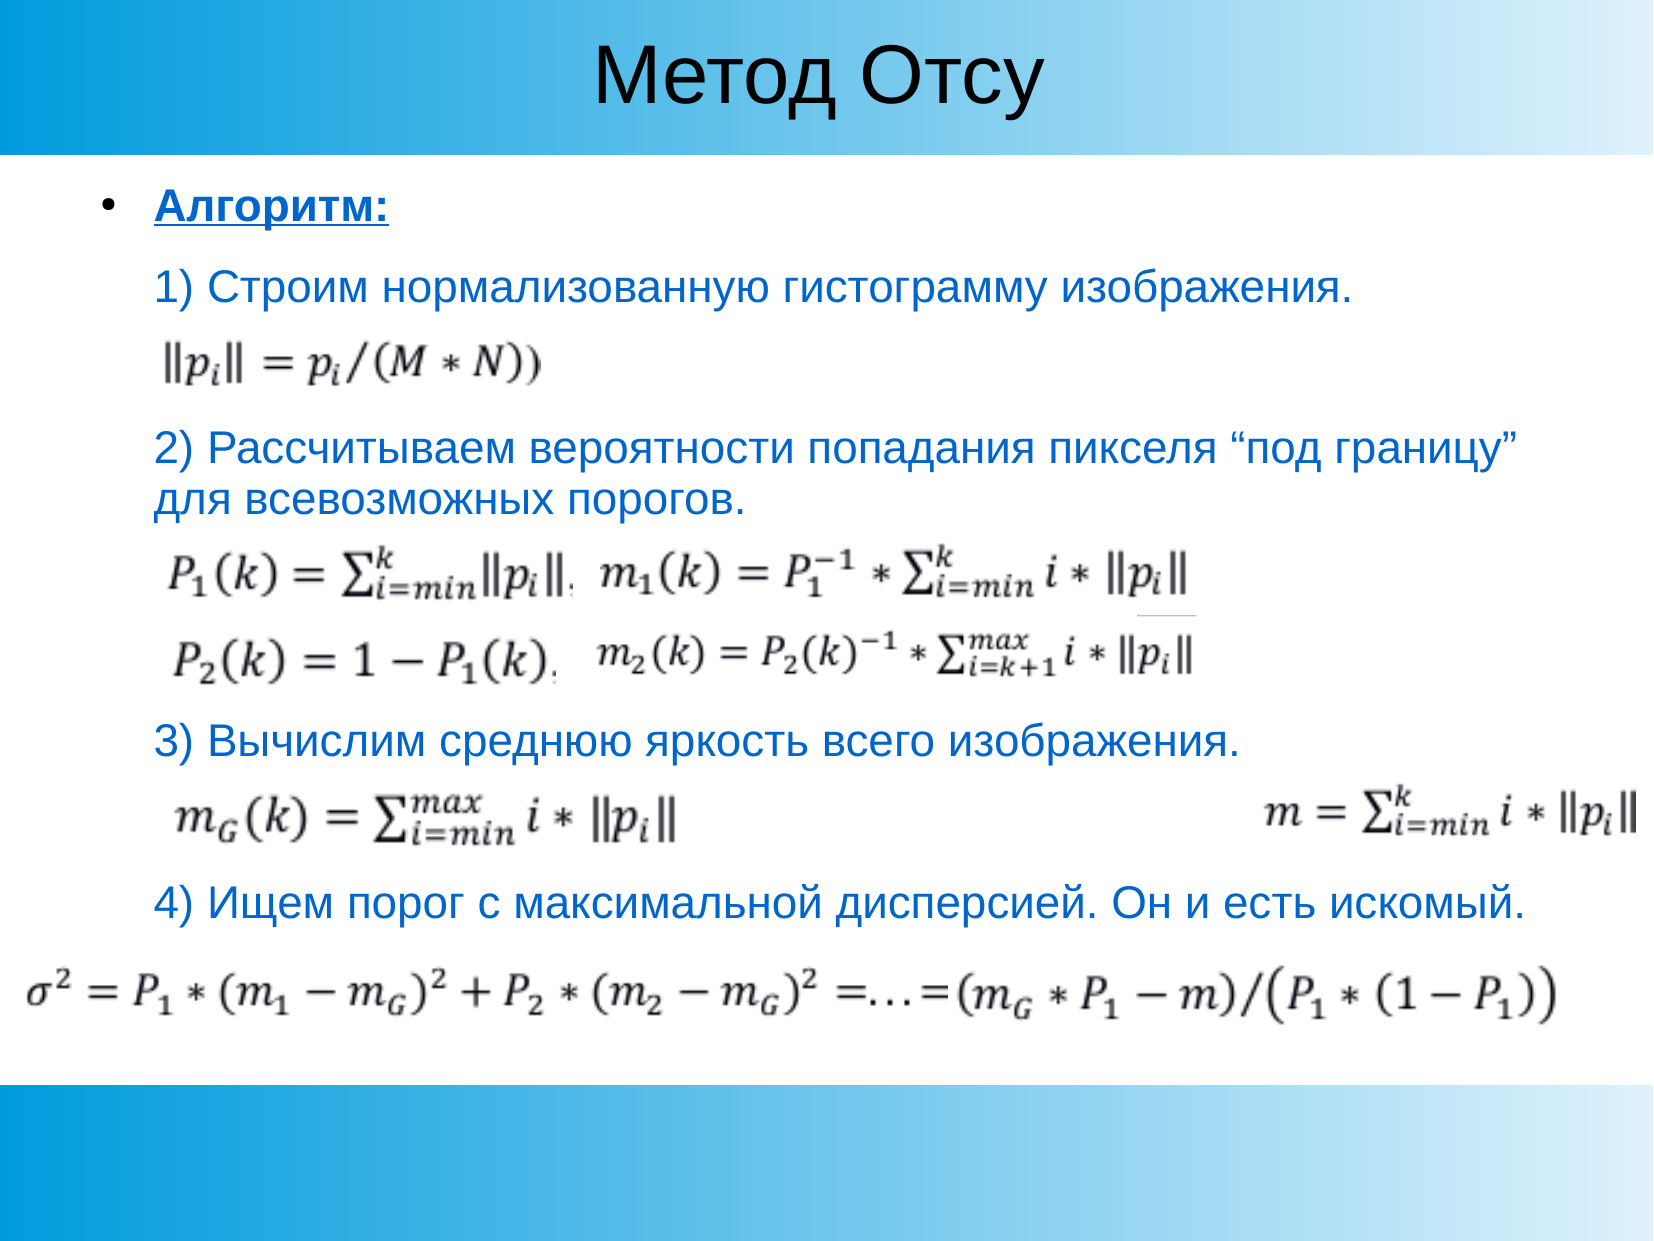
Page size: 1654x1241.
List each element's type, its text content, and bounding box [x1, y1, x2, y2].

picture [593, 530, 1196, 691]
list Алгоритм: 1) Строим нормализованную гистограмму изображения. 2) Рассчитываем вероятности попадания пикселя “под границу” для всевозможных порогов. 3) Вычислим среднюю яркость всего изображения. 4) Ищем порог с максимальной дисперсией. Он и есть искомый. [82, 180, 1571, 1010]
title Метод Отсу [75, 0, 1564, 151]
picture [165, 779, 683, 867]
picture [165, 531, 573, 708]
picture [1260, 773, 1636, 856]
picture [154, 329, 541, 406]
picture [26, 950, 1561, 1045]
